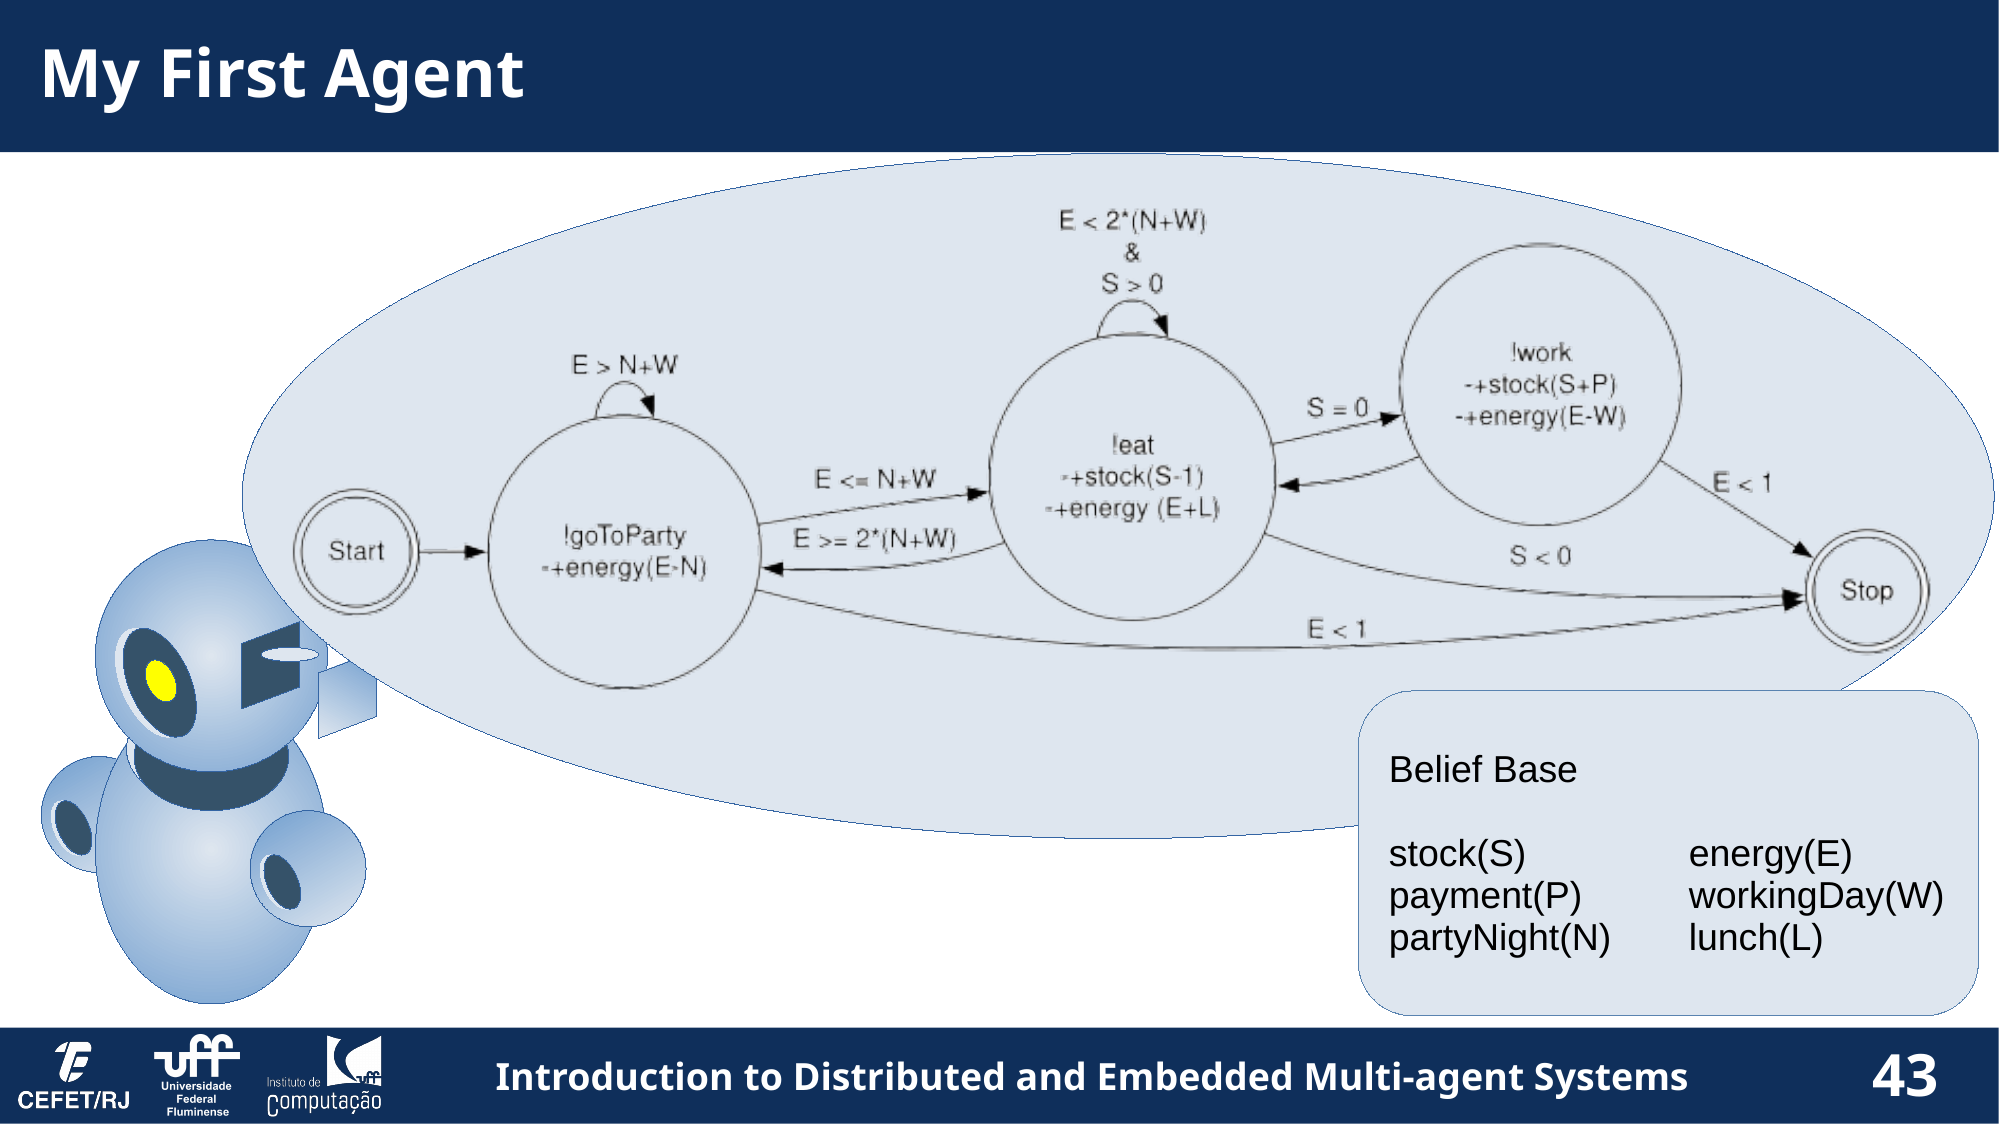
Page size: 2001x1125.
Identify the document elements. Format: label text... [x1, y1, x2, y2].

text_box [410, 698, 1384, 839]
text_box [1941, 378, 1995, 614]
text_box My First Agent [25, 23, 1999, 119]
picture [265, 1033, 383, 1117]
text_box [691, 153, 1546, 197]
picture [153, 1033, 241, 1121]
text_box Belief Base stock(S) energy(E) payment(P) workingDay(W) partyNight(N) lunch(L) [1358, 693, 1979, 1016]
picture [287, 197, 1941, 698]
picture [18, 1021, 129, 1125]
text_box [41, 387, 377, 1004]
